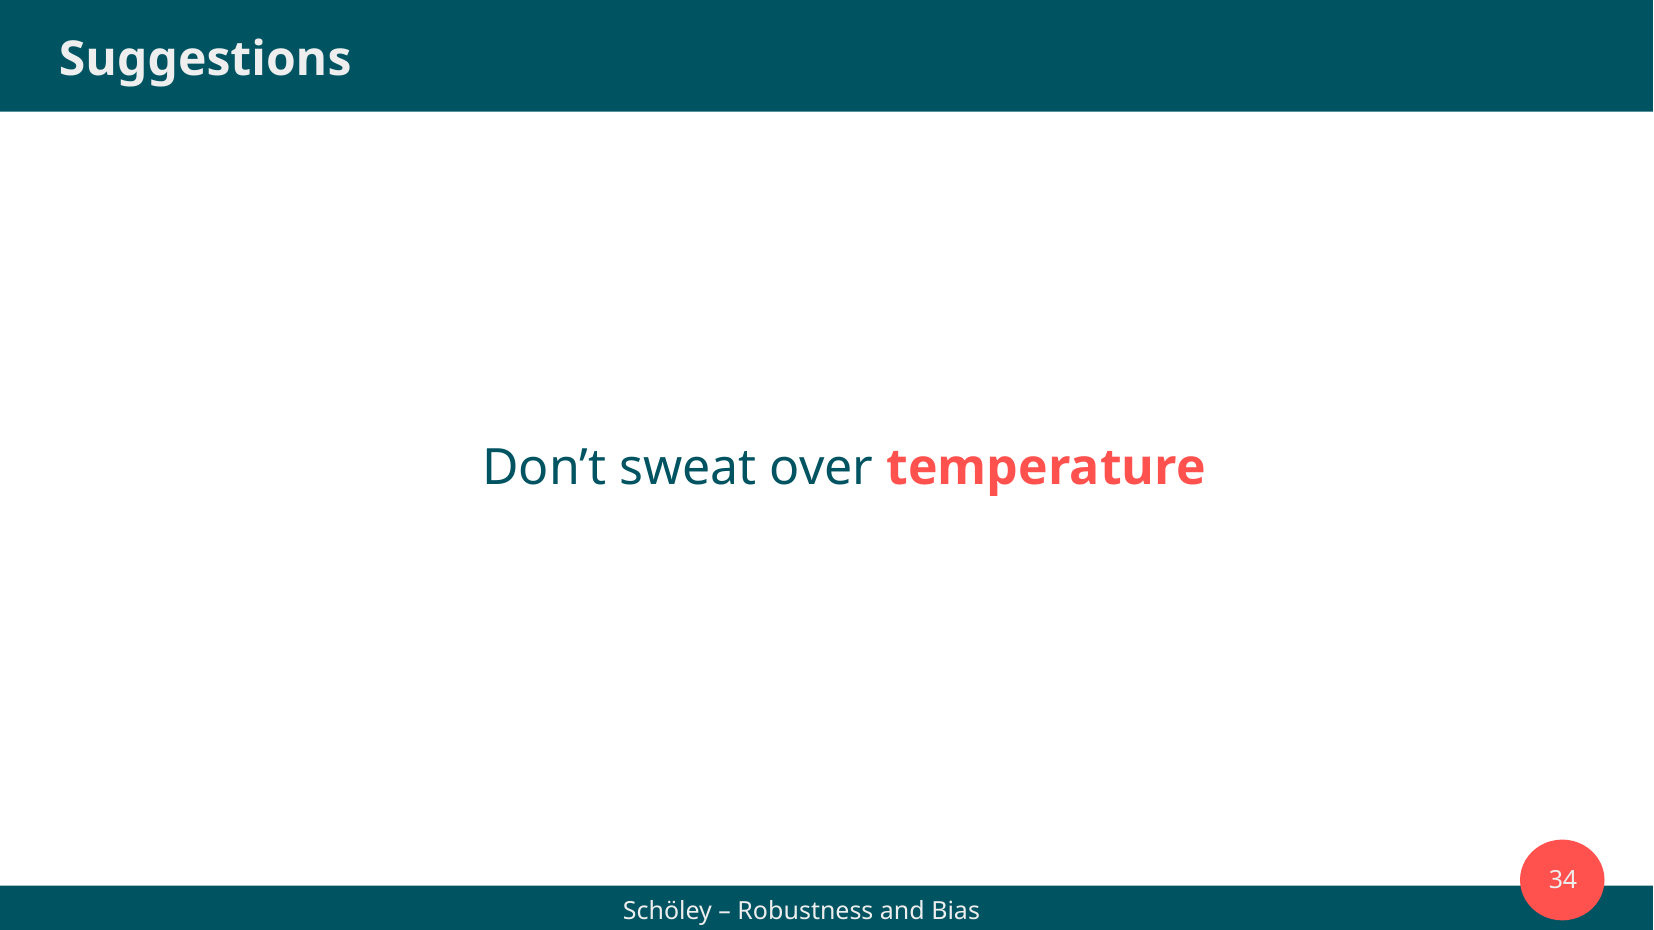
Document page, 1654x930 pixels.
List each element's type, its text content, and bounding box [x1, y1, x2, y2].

text_box Don’t sweat over temperature [113, 423, 1539, 507]
title Suggestions [58, 0, 1594, 117]
